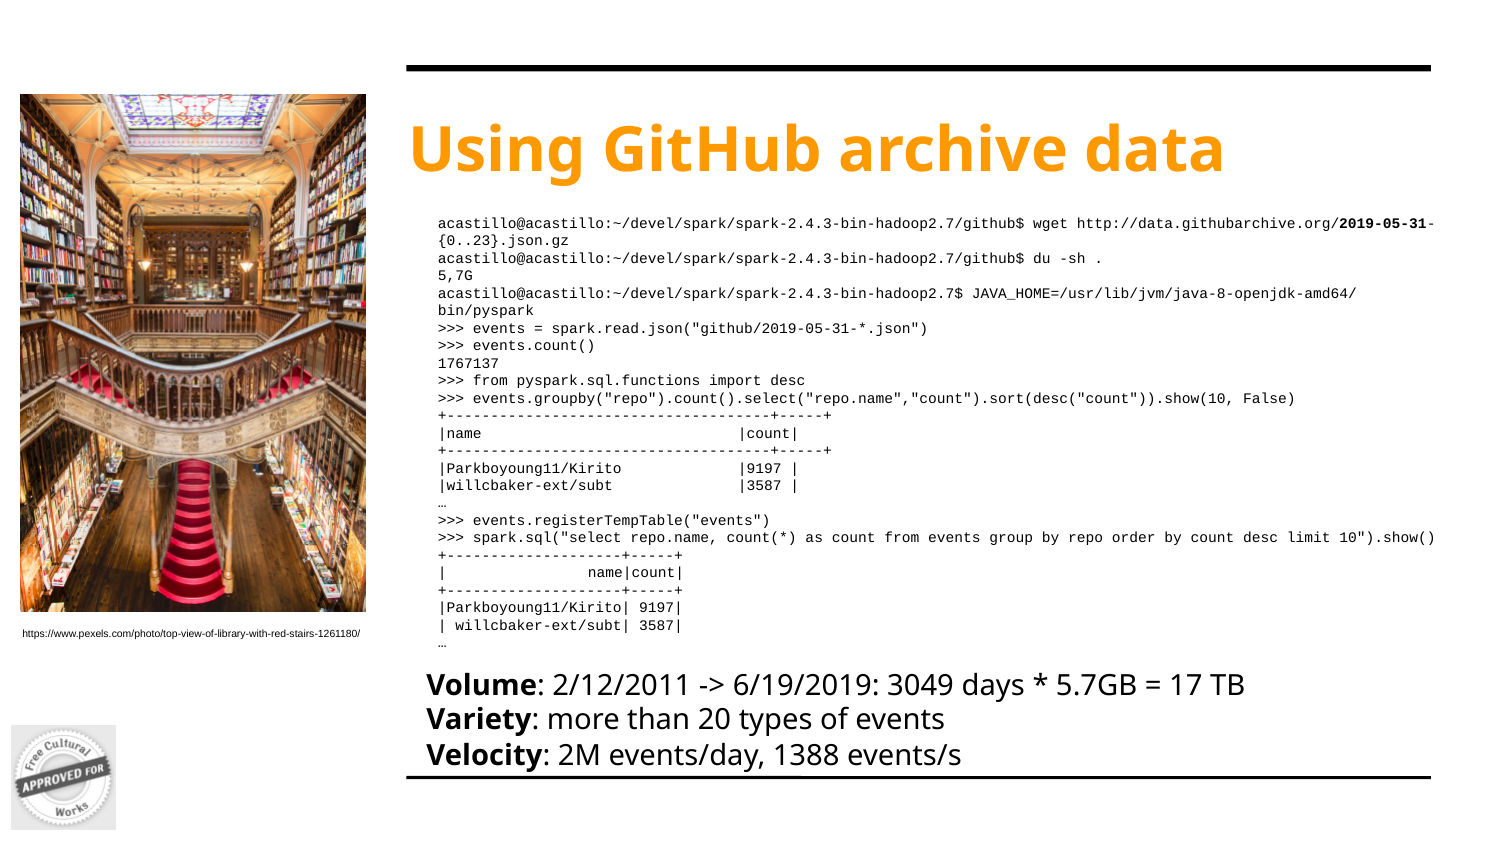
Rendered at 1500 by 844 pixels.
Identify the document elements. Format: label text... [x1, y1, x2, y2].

picture [20, 94, 366, 611]
text_box Volume: 2/12/2011 -> 6/19/2019: 3049 days * 5.7GB = 17 TB Variety: more than 20 types of events Velocity: 2M events/day, 1388 events/s [411, 650, 1413, 775]
title Using GitHub archive data [393, 94, 1431, 199]
picture [11, 725, 116, 830]
text_box https://www.pexels.com/photo/top-view-of-library-with-red-stairs-1261180/ [7, 611, 438, 651]
text_box acastillo@acastillo:~/devel/spark/spark-2.4.3-bin-hadoop2.7/github$ wget http://data.githubarchive.org/2019-05-31-{0..23}.json.gz acastillo@acastillo:~/devel/spark/spark-2.4.3-bin-hadoop2.7/github$ du -sh . 5,7G acastillo@acastillo:~/devel/spark/spark-2.4.3-bin-hadoop2.7$ JAVA_HOME=/usr/lib/jvm/java-8-openjdk-amd64/ bin/pyspark >>> events = spark.read.json("github/2019-05-31-*.json") >>> events.count() 1767137 >>> from pyspark.sql.functions import desc >>> events.groupby("repo").count().select("repo.name","count").sort(desc("count")).show(10, False) +-------------------------------------+-----+ |name |count| +-------------------------------------+-----+ |Parkboyoung11/Kirito |9197 | |willcbaker-ext/subt |3587 | … >>> events.registerTempTable("events") >>> spark.sql("select repo.name, count(*) as count from events group by repo order by count desc limit 10").show() +--------------------+-----+ | name|count| +--------------------+-----+ |Parkboyoung11/Kirito| 9197| | willcbaker-ext/subt| 3587| … [423, 198, 1454, 641]
